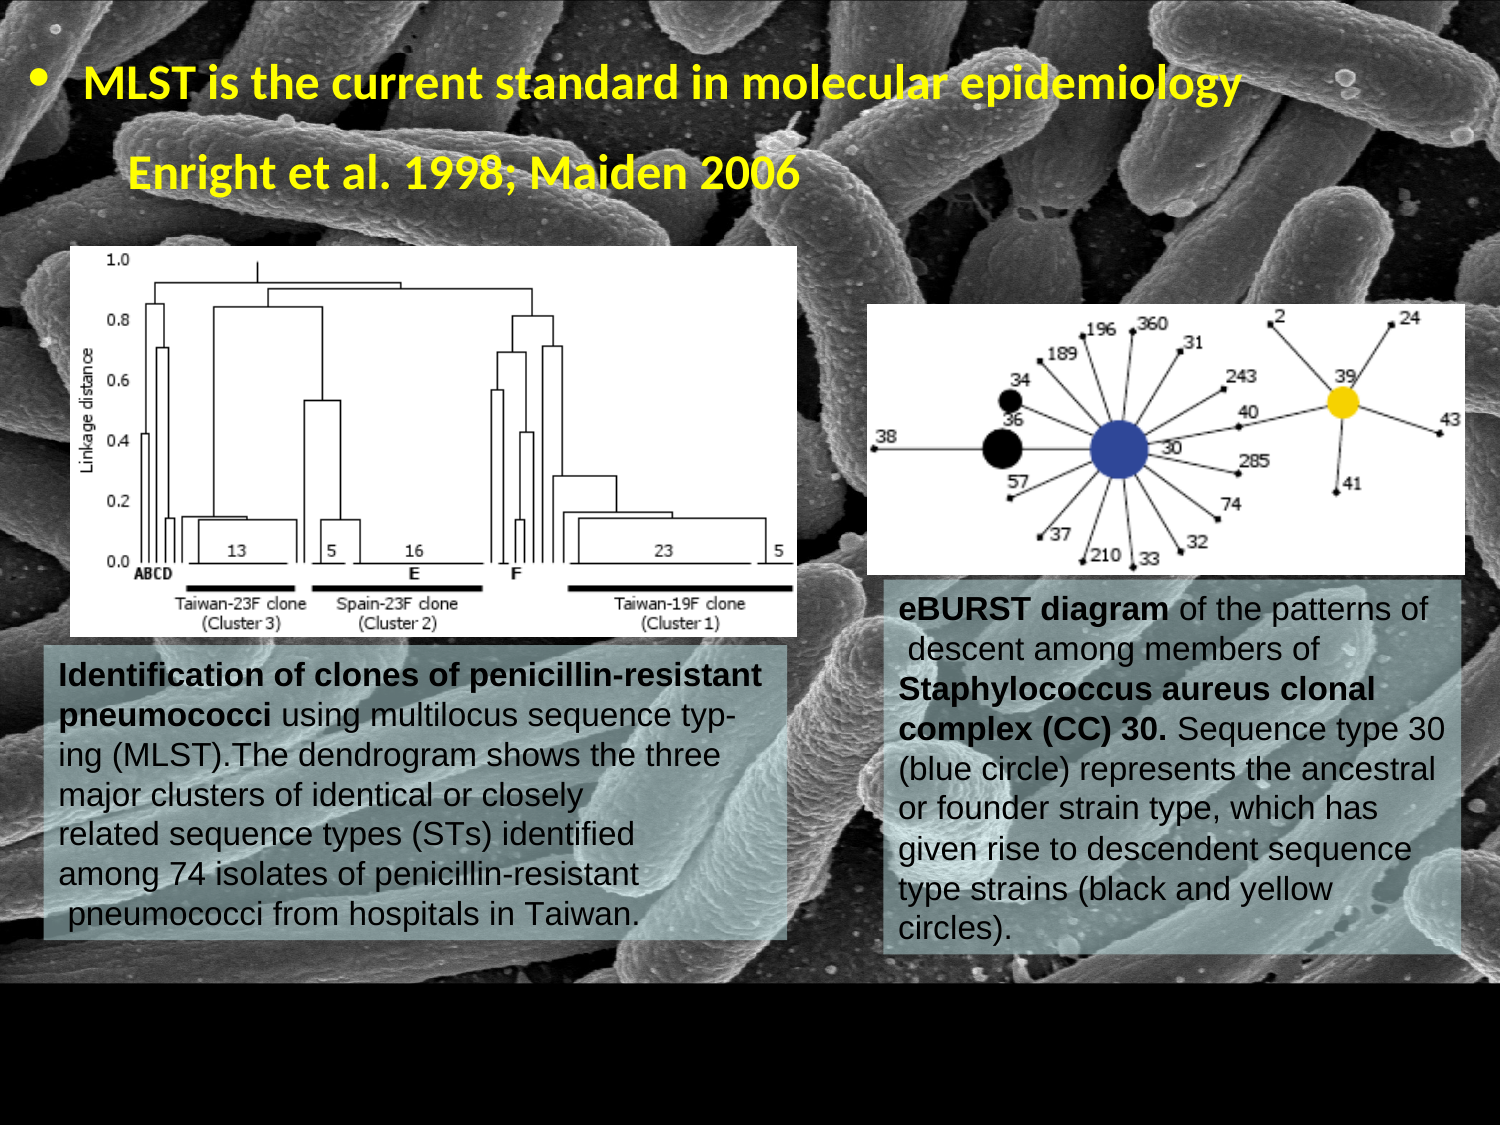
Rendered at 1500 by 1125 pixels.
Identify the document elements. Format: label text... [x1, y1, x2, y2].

text_box MLST is the current standard in molecular epidemiology Enright et al. 1998; Maiden 2006 [11, 11, 1500, 208]
text_box eBURST diagram of the patterns of descent among members of Staphylococcus aureus clonal complex (CC) 30. Sequence type 30 (blue circle) represents the ancestral or founder strain type, which has given rise to descendent sequence type strains (black and yellow circles). [883, 579, 1462, 955]
picture [0, 0, 1500, 983]
text_box Identification of clones of penicillin-resistant pneumococci using multilocus sequence typ- ing (MLST).The dendrogram shows the three major clusters of identical or closely related sequence types (STs) identified among 74 isolates of penicillin-resistant pneumococci from hospitals in Taiwan. [43, 645, 788, 941]
text_box [0, 983, 1500, 1125]
